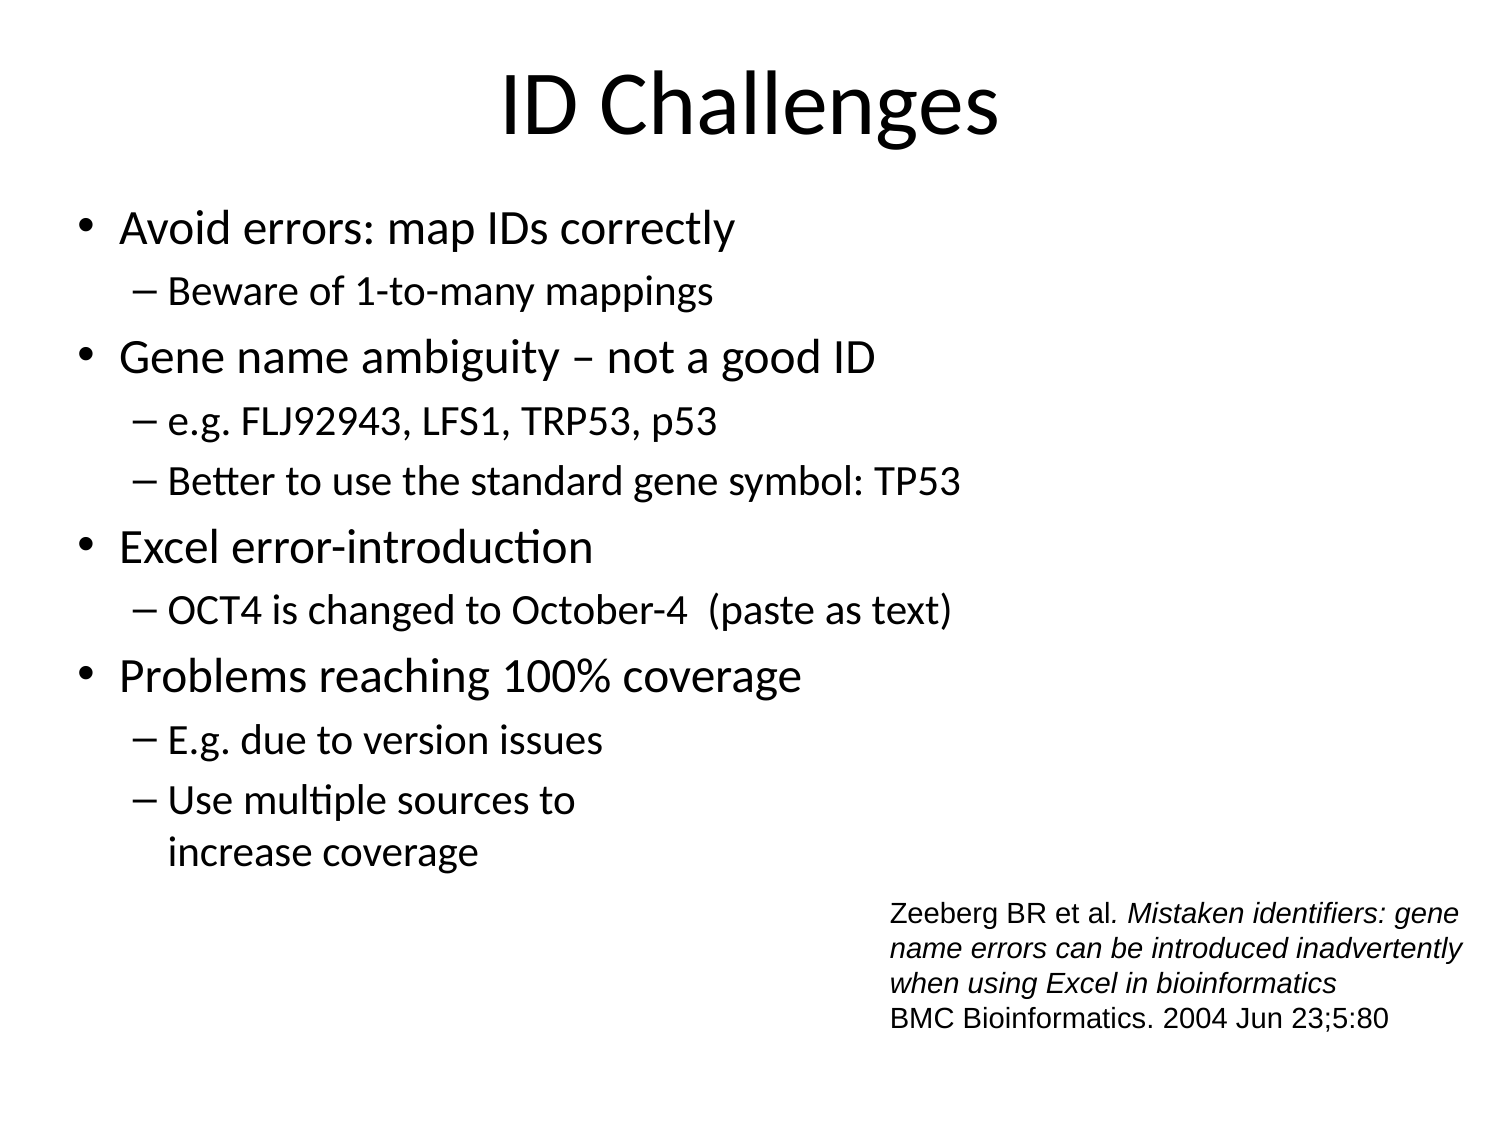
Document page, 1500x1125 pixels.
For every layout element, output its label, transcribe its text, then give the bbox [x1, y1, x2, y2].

text_box Zeeberg BR et al. Mistaken identifiers: gene name errors can be introduced inadvertently when using Excel in bioinformatics BMC Bioinformatics. 2004 Jun 23;5:80 [875, 887, 1500, 1043]
list Avoid errors: map IDs correctly Beware of 1-to-many mappings Gene name ambiguity – not a good ID e.g. FLJ92943, LFS1, TRP53, p53 Better to use the standard gene symbol: TP53 Excel error-introduction OCT4 is changed to October-4 (paste as text) Problems reaching 100% coverage E.g. due to version issues Use multiple sources to increase coverage [62, 187, 1500, 888]
title ID Challenges [75, 45, 1425, 150]
